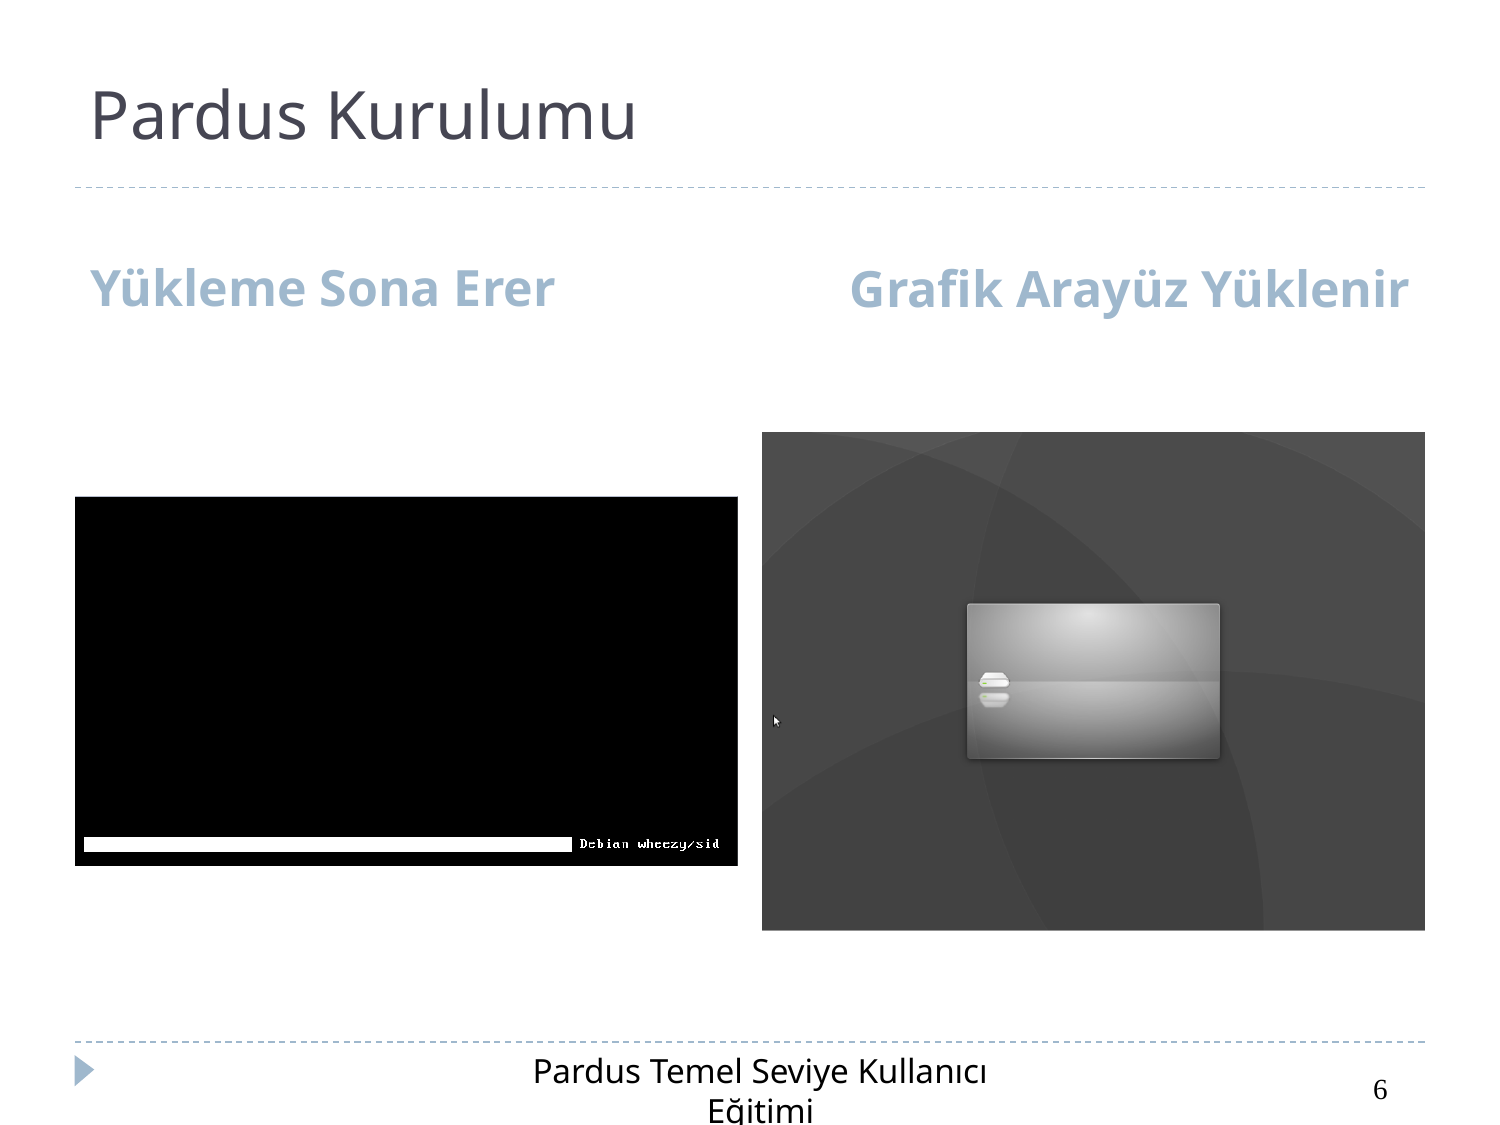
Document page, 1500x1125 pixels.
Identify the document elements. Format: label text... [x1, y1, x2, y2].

picture [75, 496, 738, 866]
list Yükleme Sona Erer [75, 210, 738, 324]
list Grafik Arayüz Yüklenir [762, 212, 1426, 325]
title Pardus Kurulumu [75, 37, 1425, 188]
picture [762, 432, 1425, 931]
